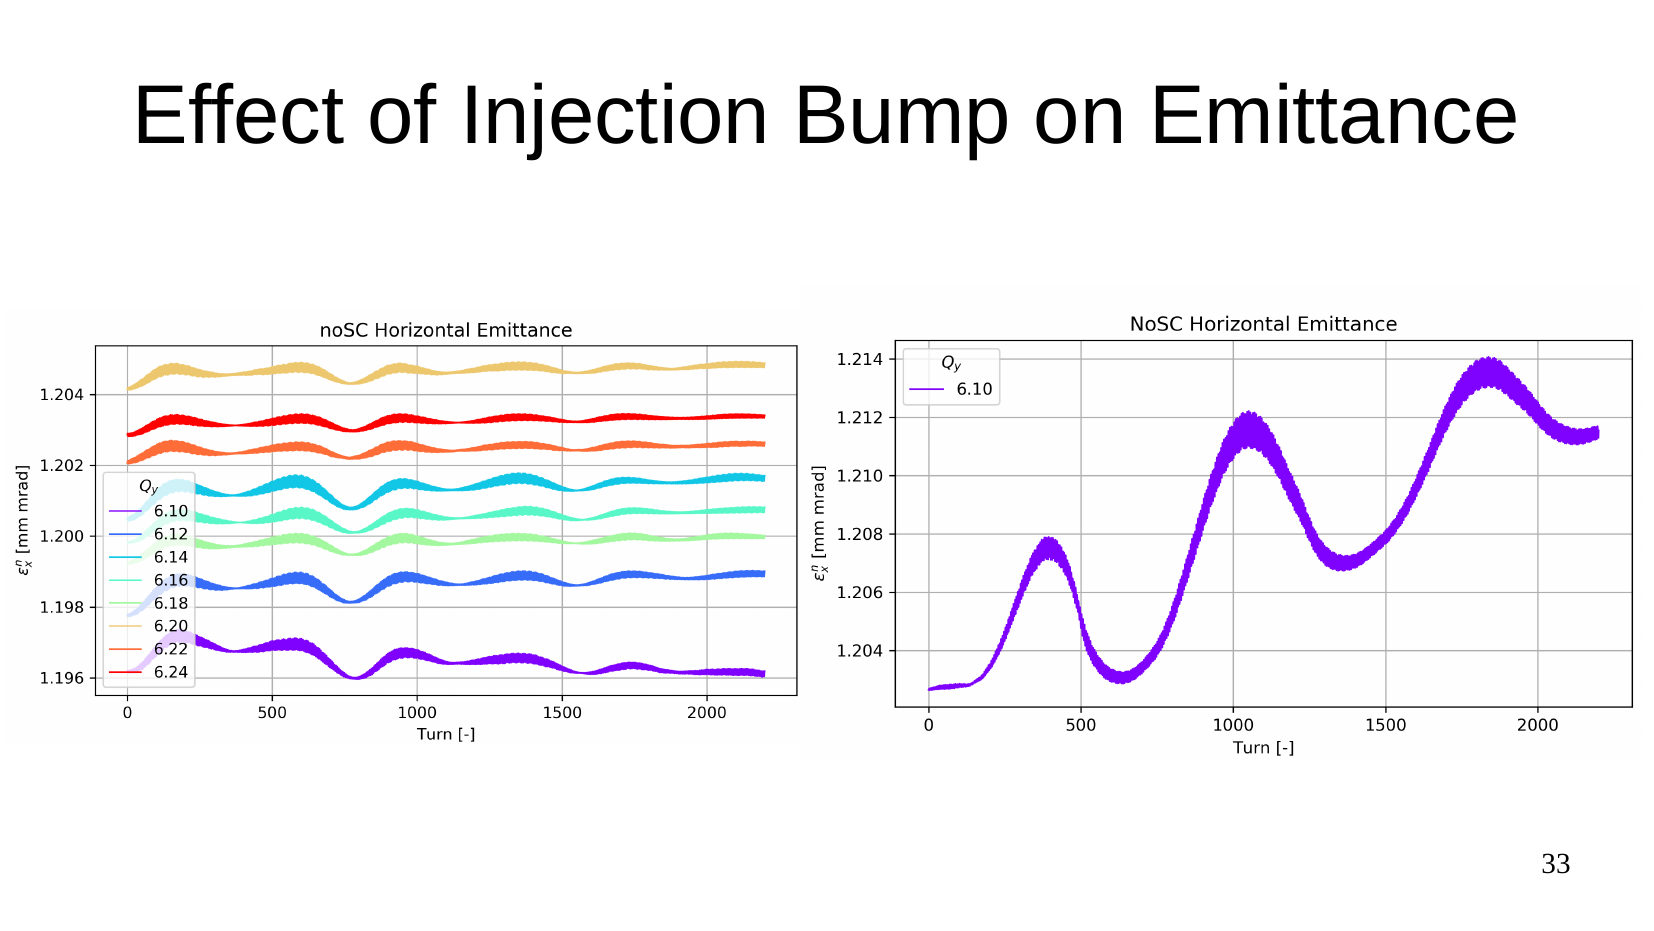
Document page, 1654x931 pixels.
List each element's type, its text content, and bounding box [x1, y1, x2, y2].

picture [5, 283, 1642, 759]
title Effect of Injection Bump on Emittance [82, 37, 1571, 193]
